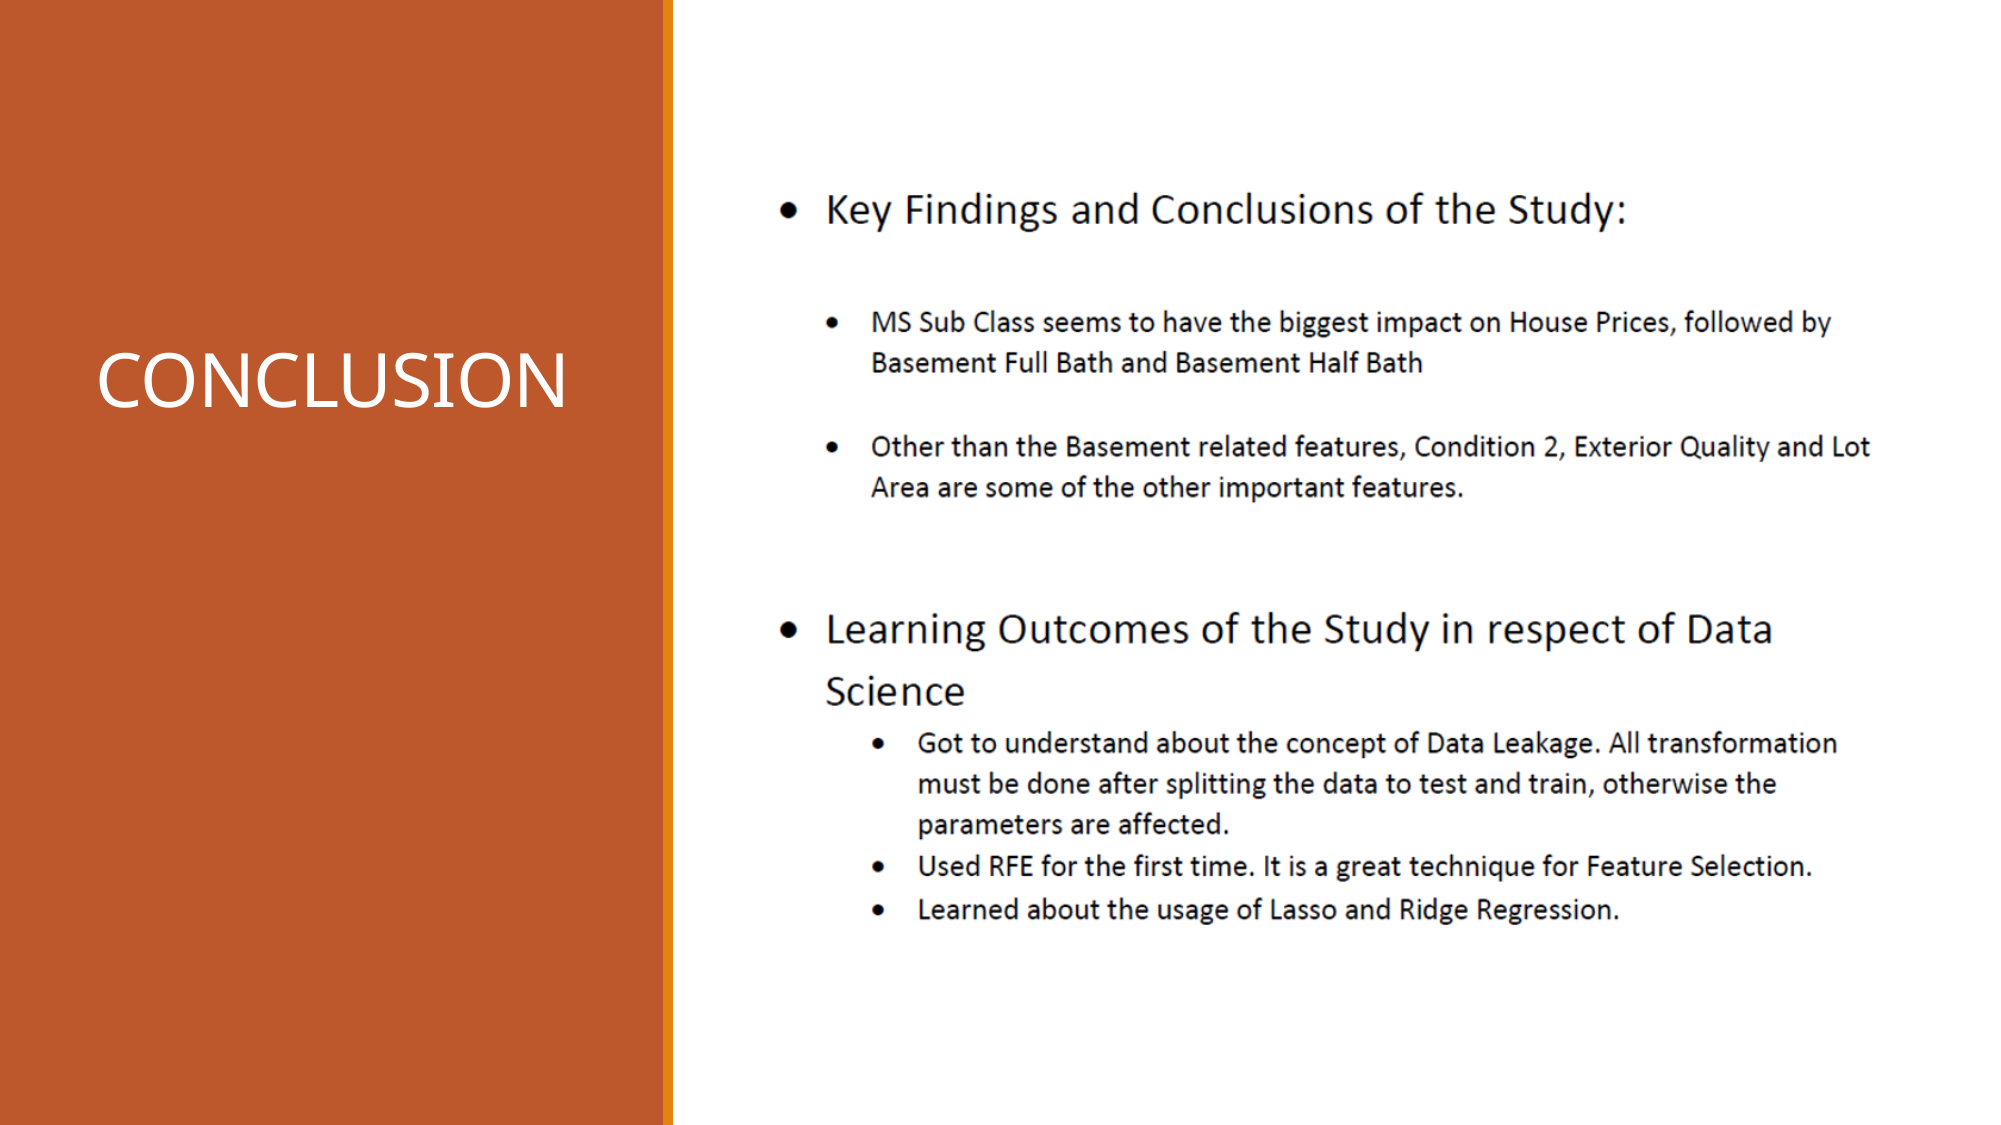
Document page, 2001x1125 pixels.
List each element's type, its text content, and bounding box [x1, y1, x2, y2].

text_box [0, 0, 1999, 1125]
title CONCLUSION [80, 84, 587, 430]
picture [777, 187, 1894, 938]
